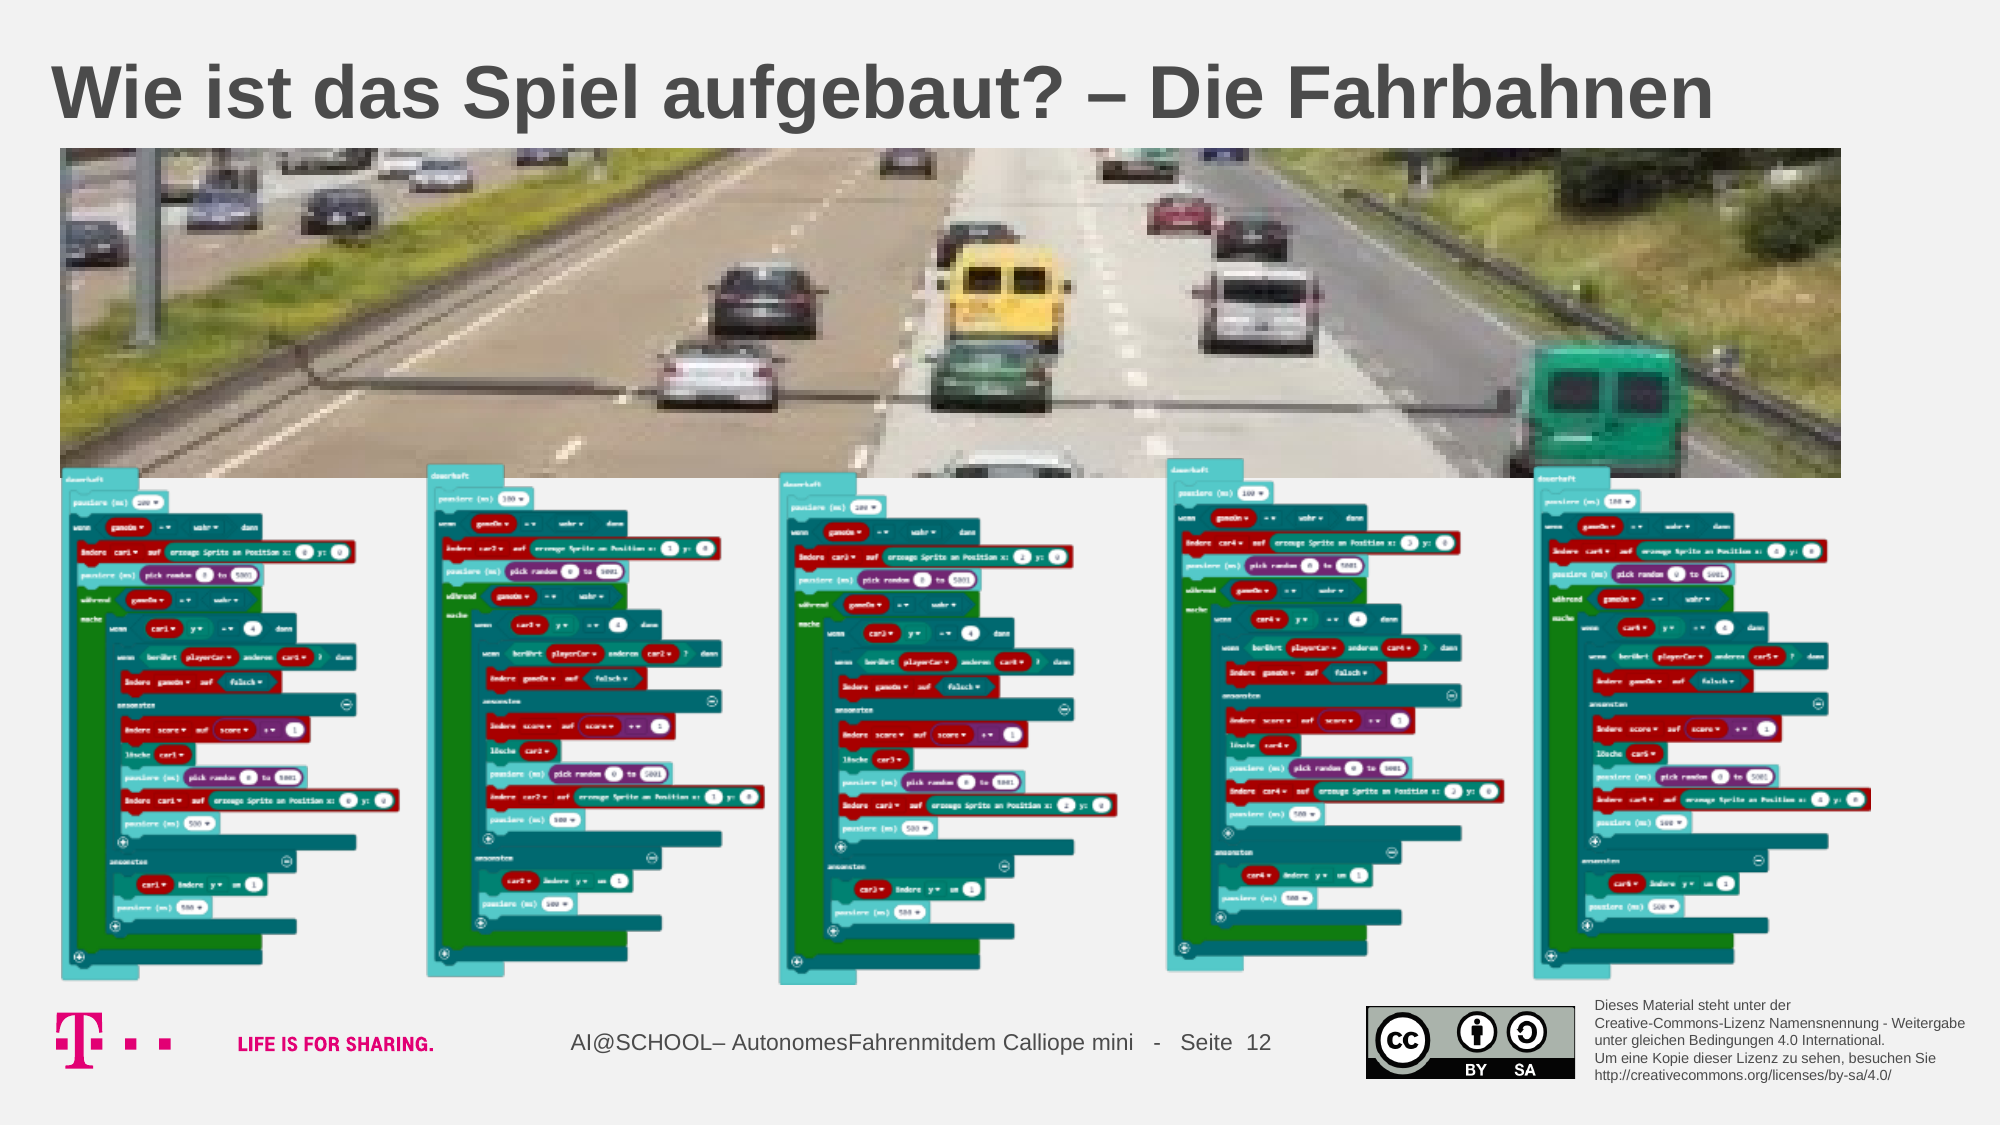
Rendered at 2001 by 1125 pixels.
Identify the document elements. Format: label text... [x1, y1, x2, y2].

text_box Wie ist das Spiel aufgebaut? – Die Fahrbahnen [36, 45, 1964, 174]
picture [60, 174, 1871, 985]
